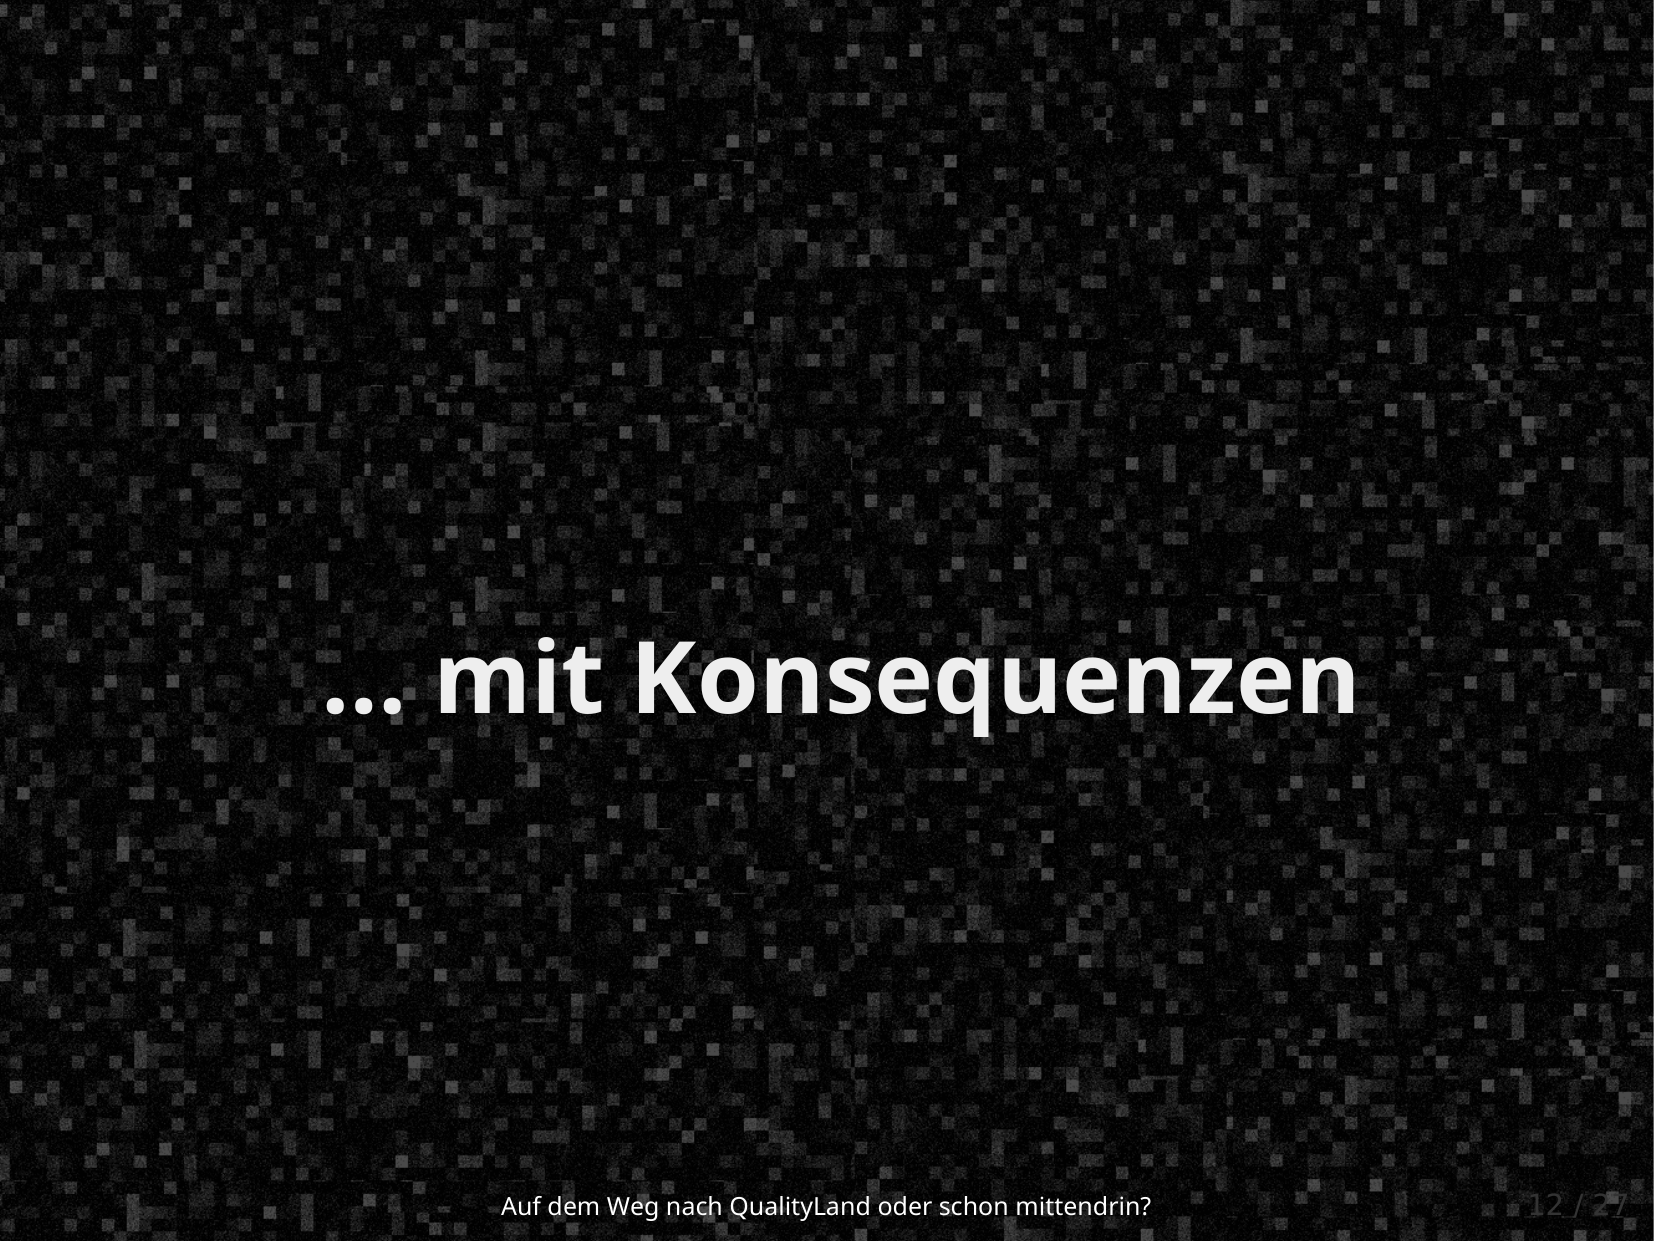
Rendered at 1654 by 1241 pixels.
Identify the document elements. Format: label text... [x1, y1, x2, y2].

picture [0, 0, 1654, 1241]
title … mit Konsequenzen [147, 609, 1536, 741]
